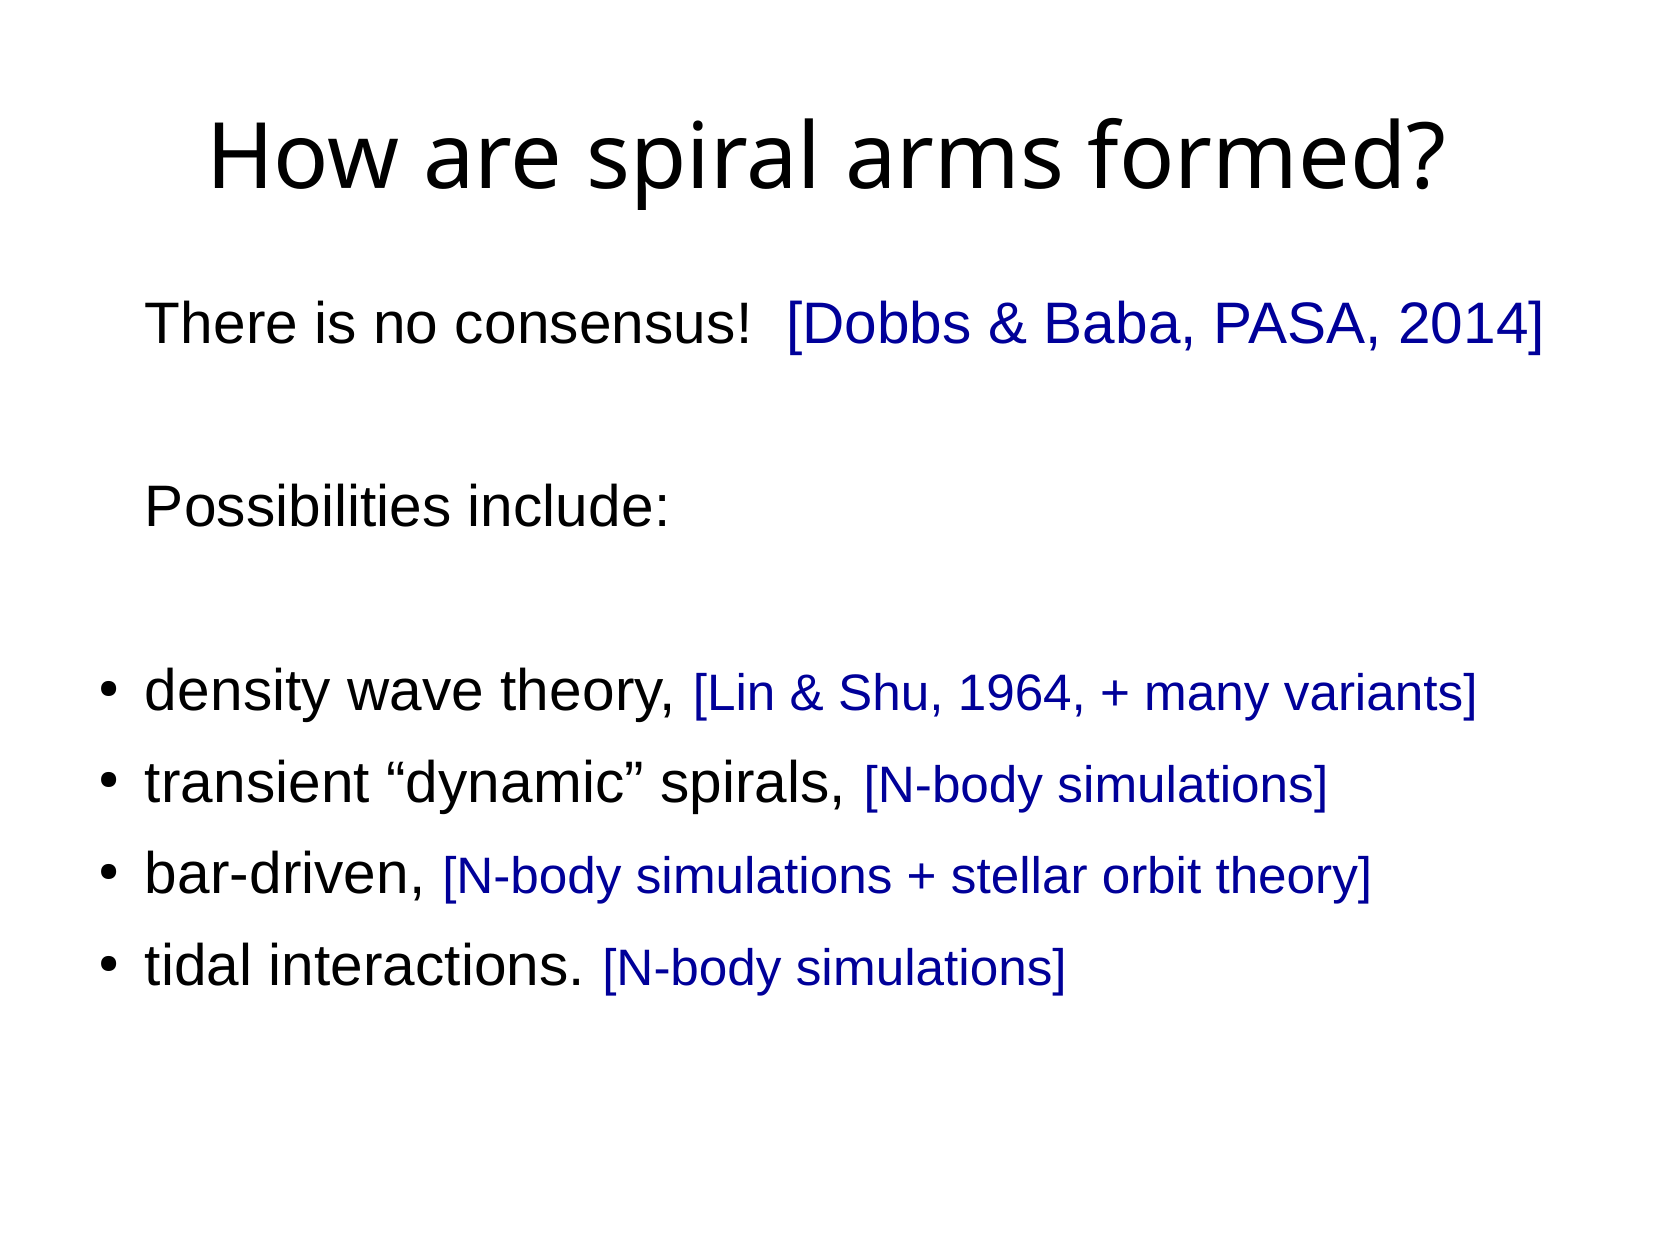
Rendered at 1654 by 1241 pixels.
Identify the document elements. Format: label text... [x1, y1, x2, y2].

title How are spiral arms formed? [82, 49, 1571, 257]
list There is no consensus! [Dobbs & Baba, PASA, 2014] Possibilities include: density wave theory, [Lin & Shu, 1964, + many variants] transient “dynamic” spirals, [N-body simulations] bar-driven, [N-body simulations + stellar orbit theory] tidal interactions. [N-body simulations] [82, 290, 1571, 1010]
